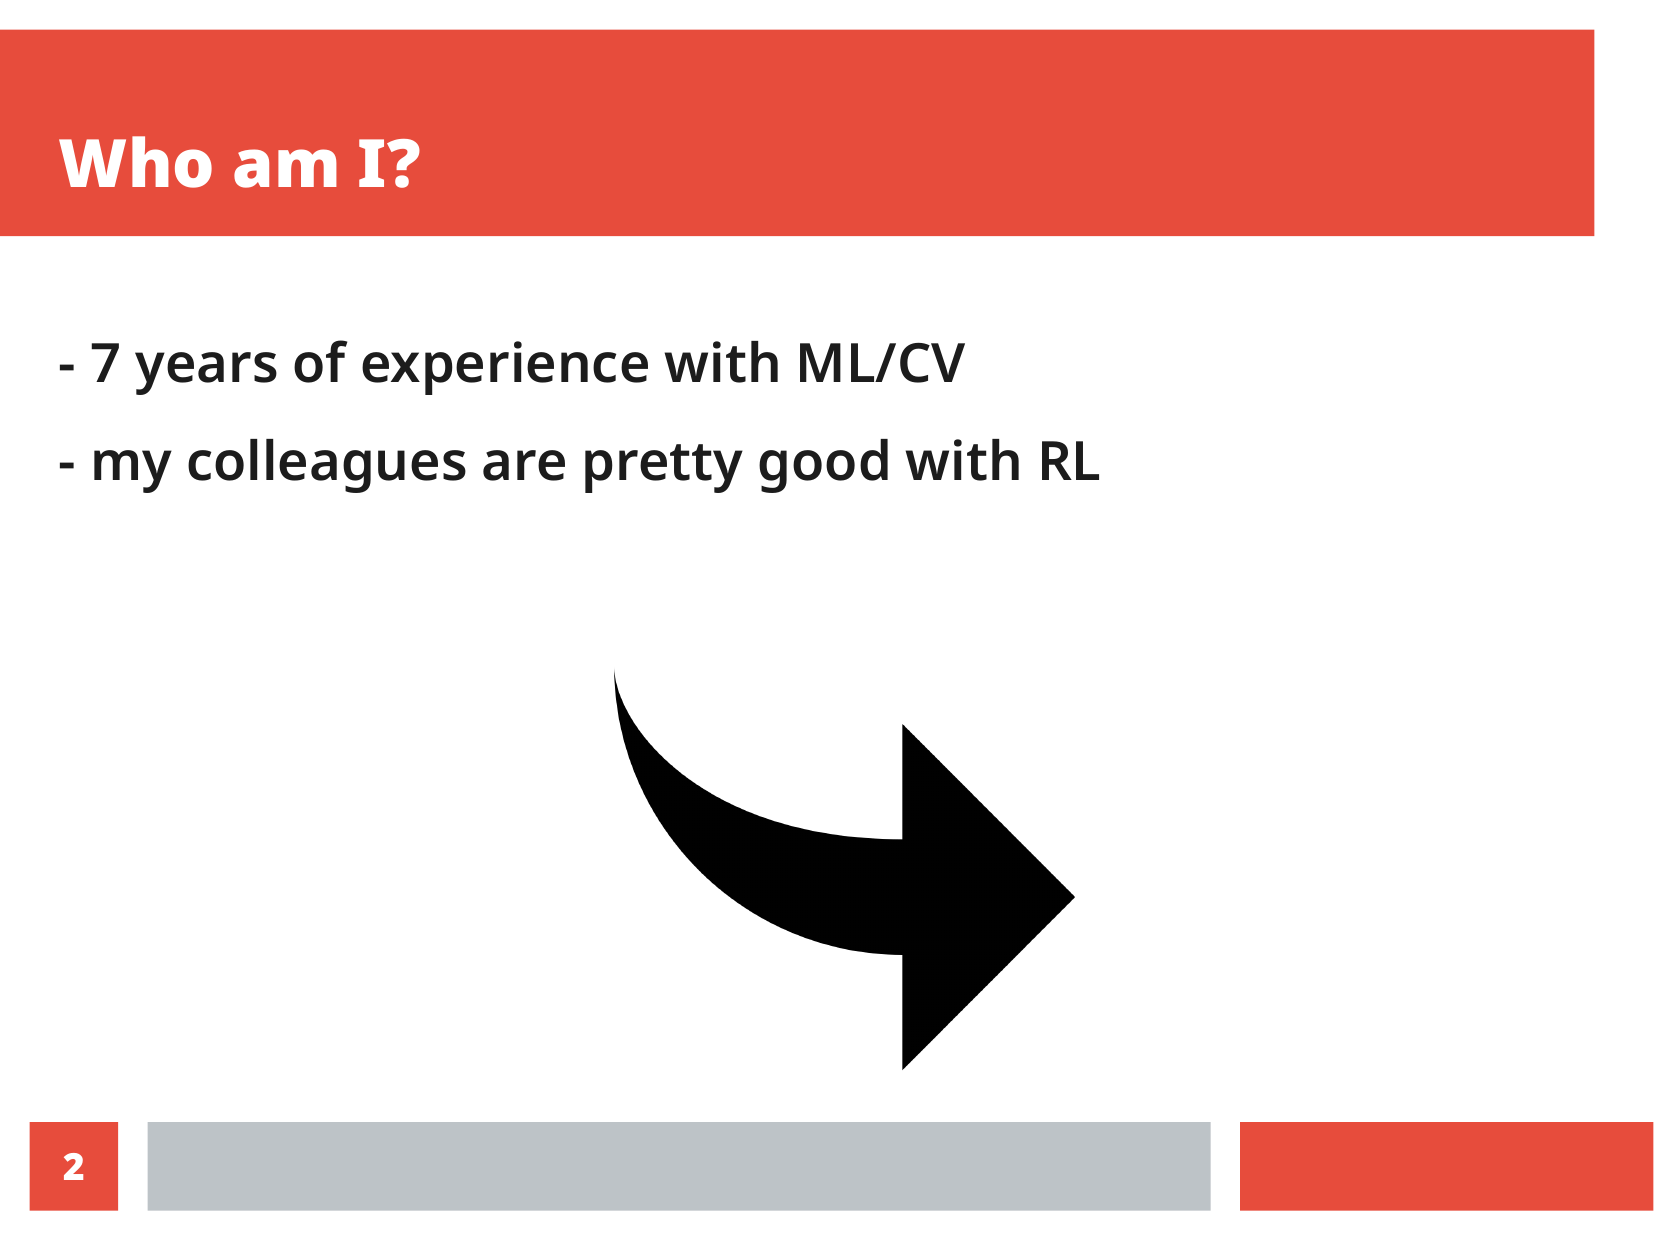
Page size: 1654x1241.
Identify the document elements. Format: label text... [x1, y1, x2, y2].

list - 7 years of experience with ML/CV - my colleagues are pretty good with RL [59, 324, 1565, 1093]
picture [614, 637, 1075, 1099]
title Who am I? [59, 59, 1595, 207]
